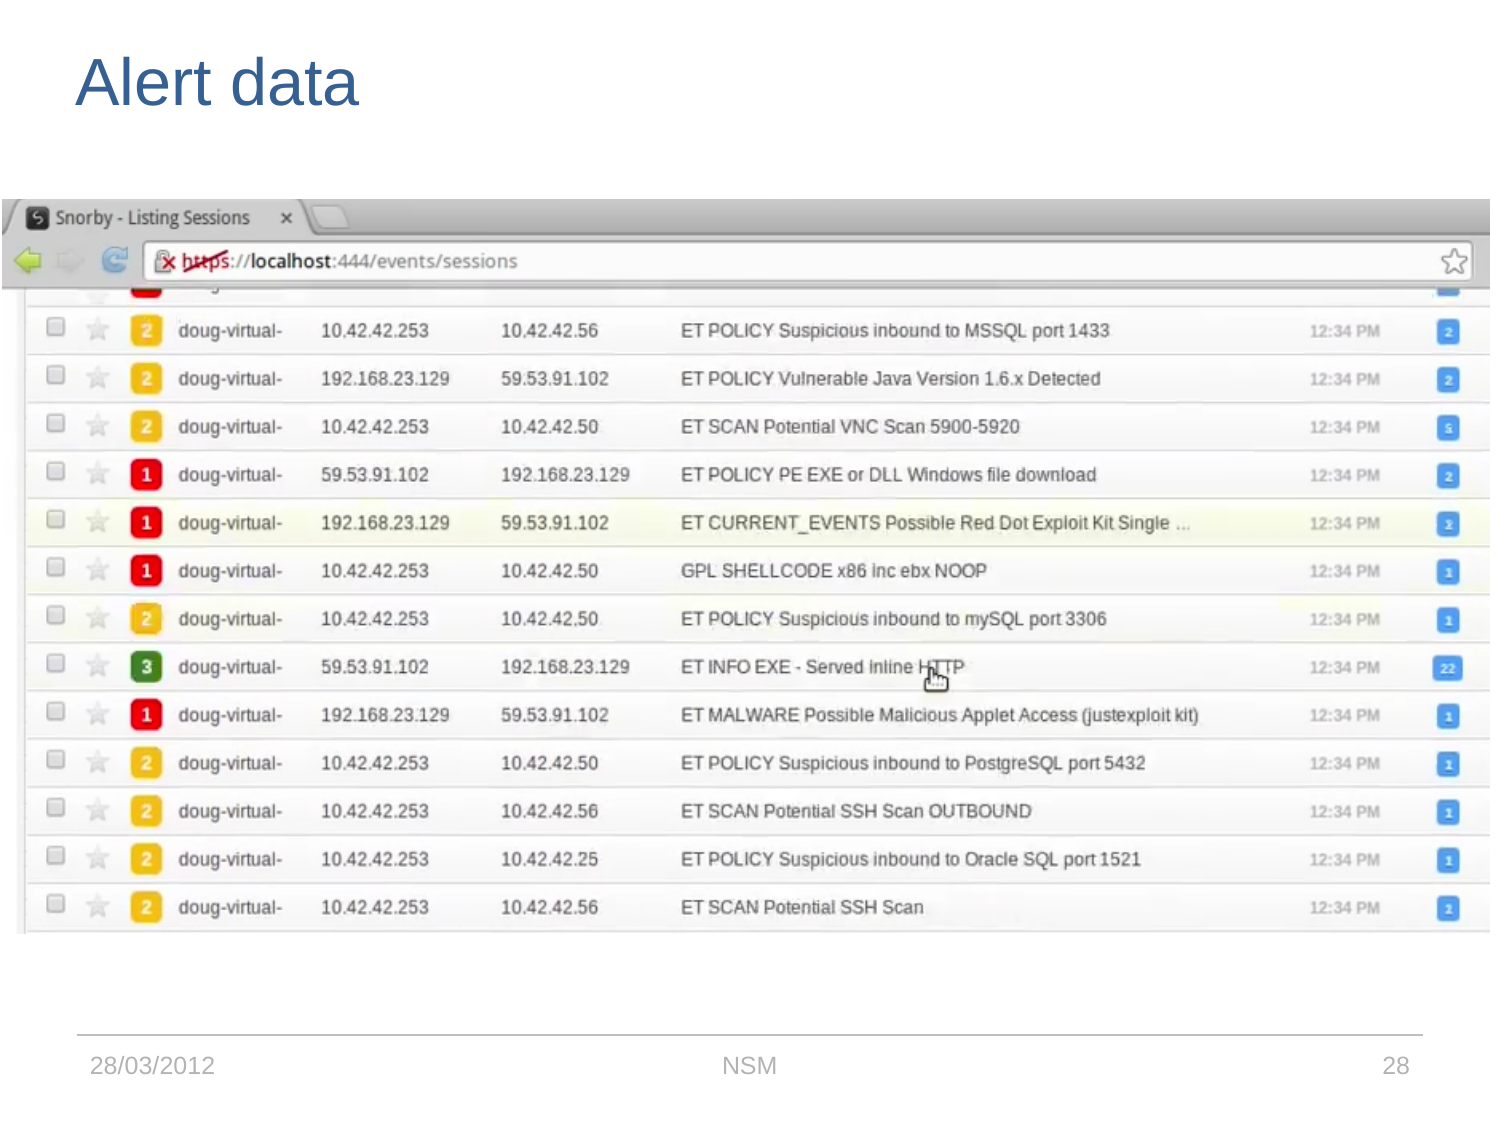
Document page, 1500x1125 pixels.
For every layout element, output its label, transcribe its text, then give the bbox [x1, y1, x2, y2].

title Alert data [75, 45, 1425, 199]
picture [2, 199, 1490, 934]
